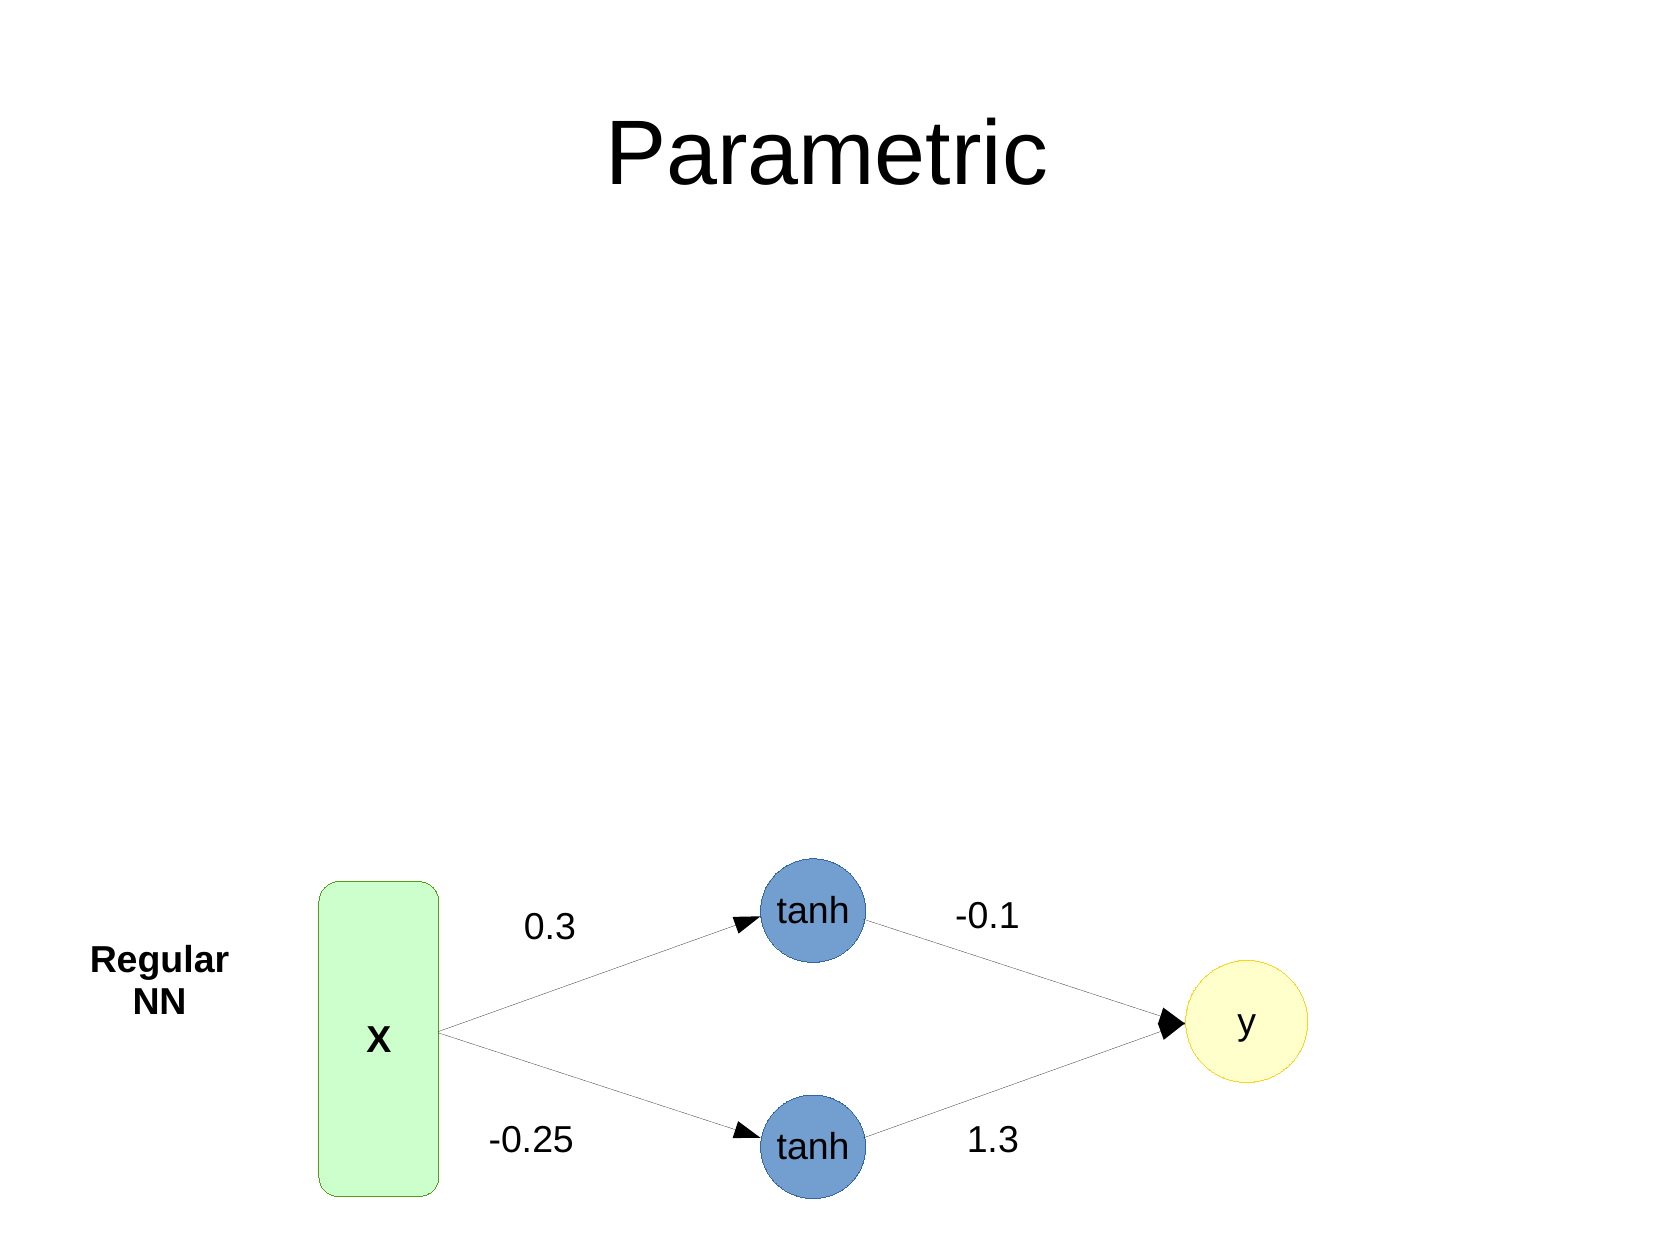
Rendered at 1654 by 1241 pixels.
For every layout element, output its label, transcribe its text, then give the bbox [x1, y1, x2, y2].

text_box 0.3 [509, 898, 591, 956]
text_box tanh [760, 1095, 866, 1199]
text_box -0.1 [940, 886, 1035, 944]
text_box tanh [760, 858, 866, 963]
title Parametric [82, 49, 1571, 257]
text_box Regular NN [75, 930, 245, 1030]
text_box y [1185, 960, 1308, 1083]
text_box 1.3 [952, 1111, 1034, 1168]
text_box X [318, 881, 439, 1197]
text_box -0.25 [473, 1111, 589, 1168]
